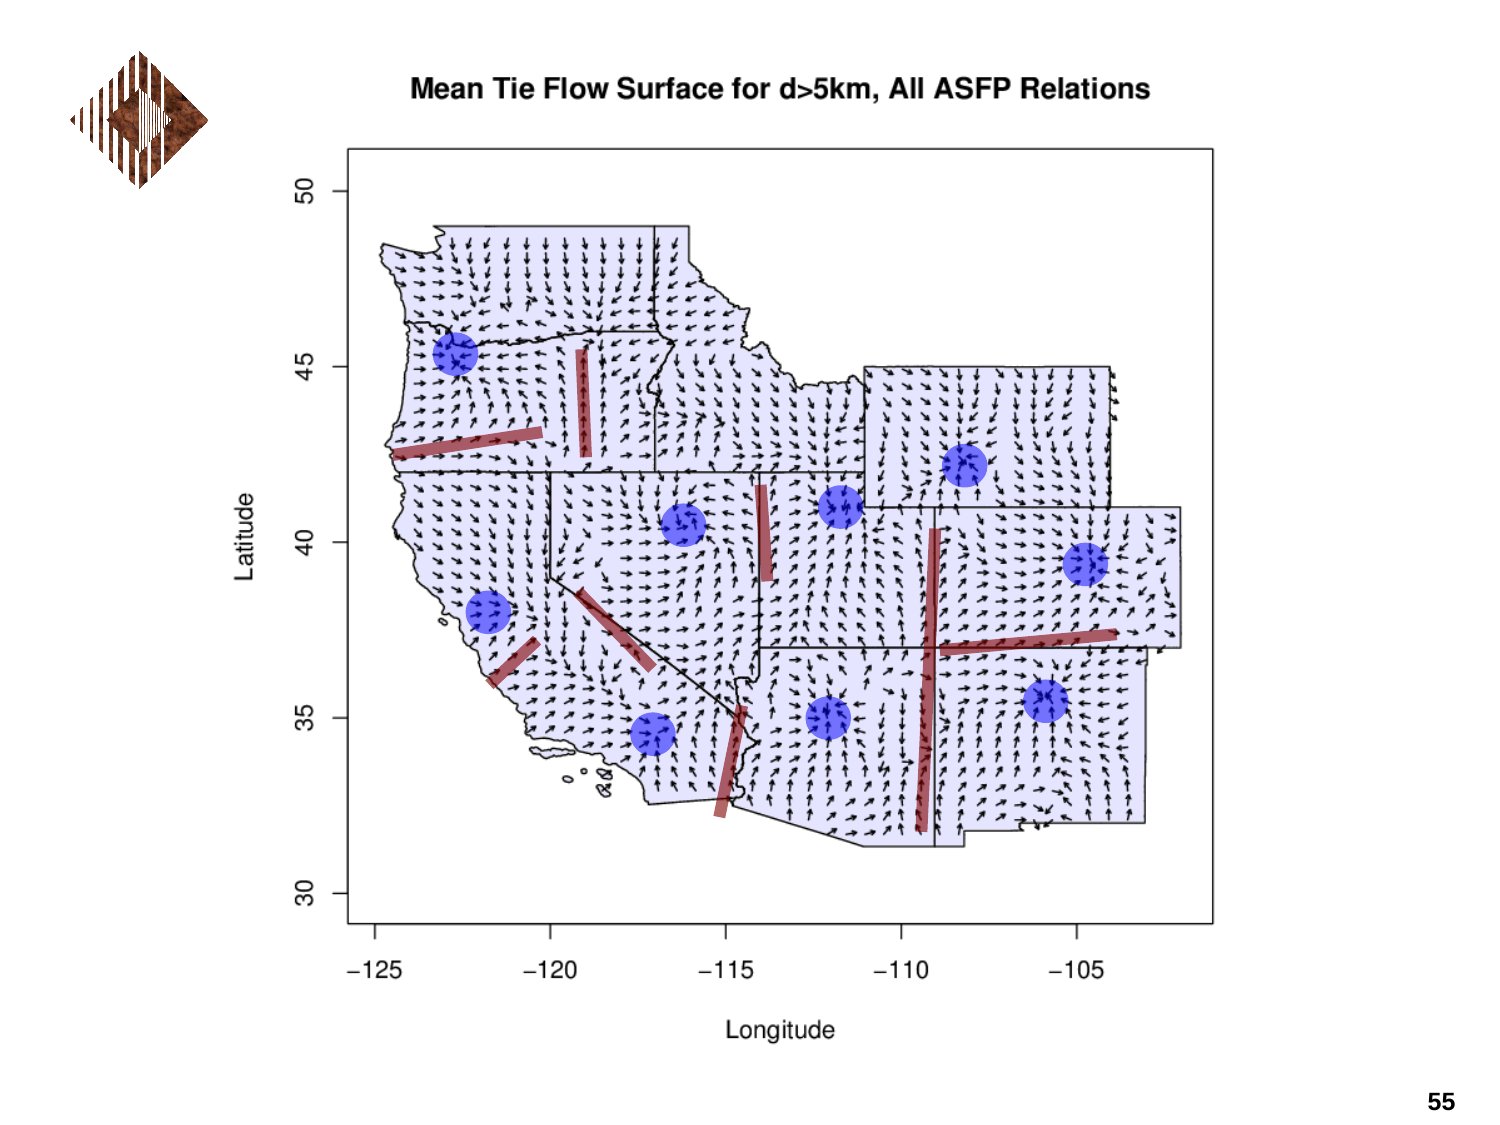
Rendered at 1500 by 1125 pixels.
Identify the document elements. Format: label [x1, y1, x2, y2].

text_box [1062, 542, 1109, 587]
picture [45, 26, 1276, 1077]
text_box [941, 443, 988, 488]
text_box [660, 503, 707, 547]
text_box [432, 332, 479, 376]
text_box [630, 712, 676, 756]
text_box [465, 590, 512, 635]
text_box [805, 696, 852, 740]
text_box [817, 485, 864, 529]
text_box [1023, 679, 1069, 724]
